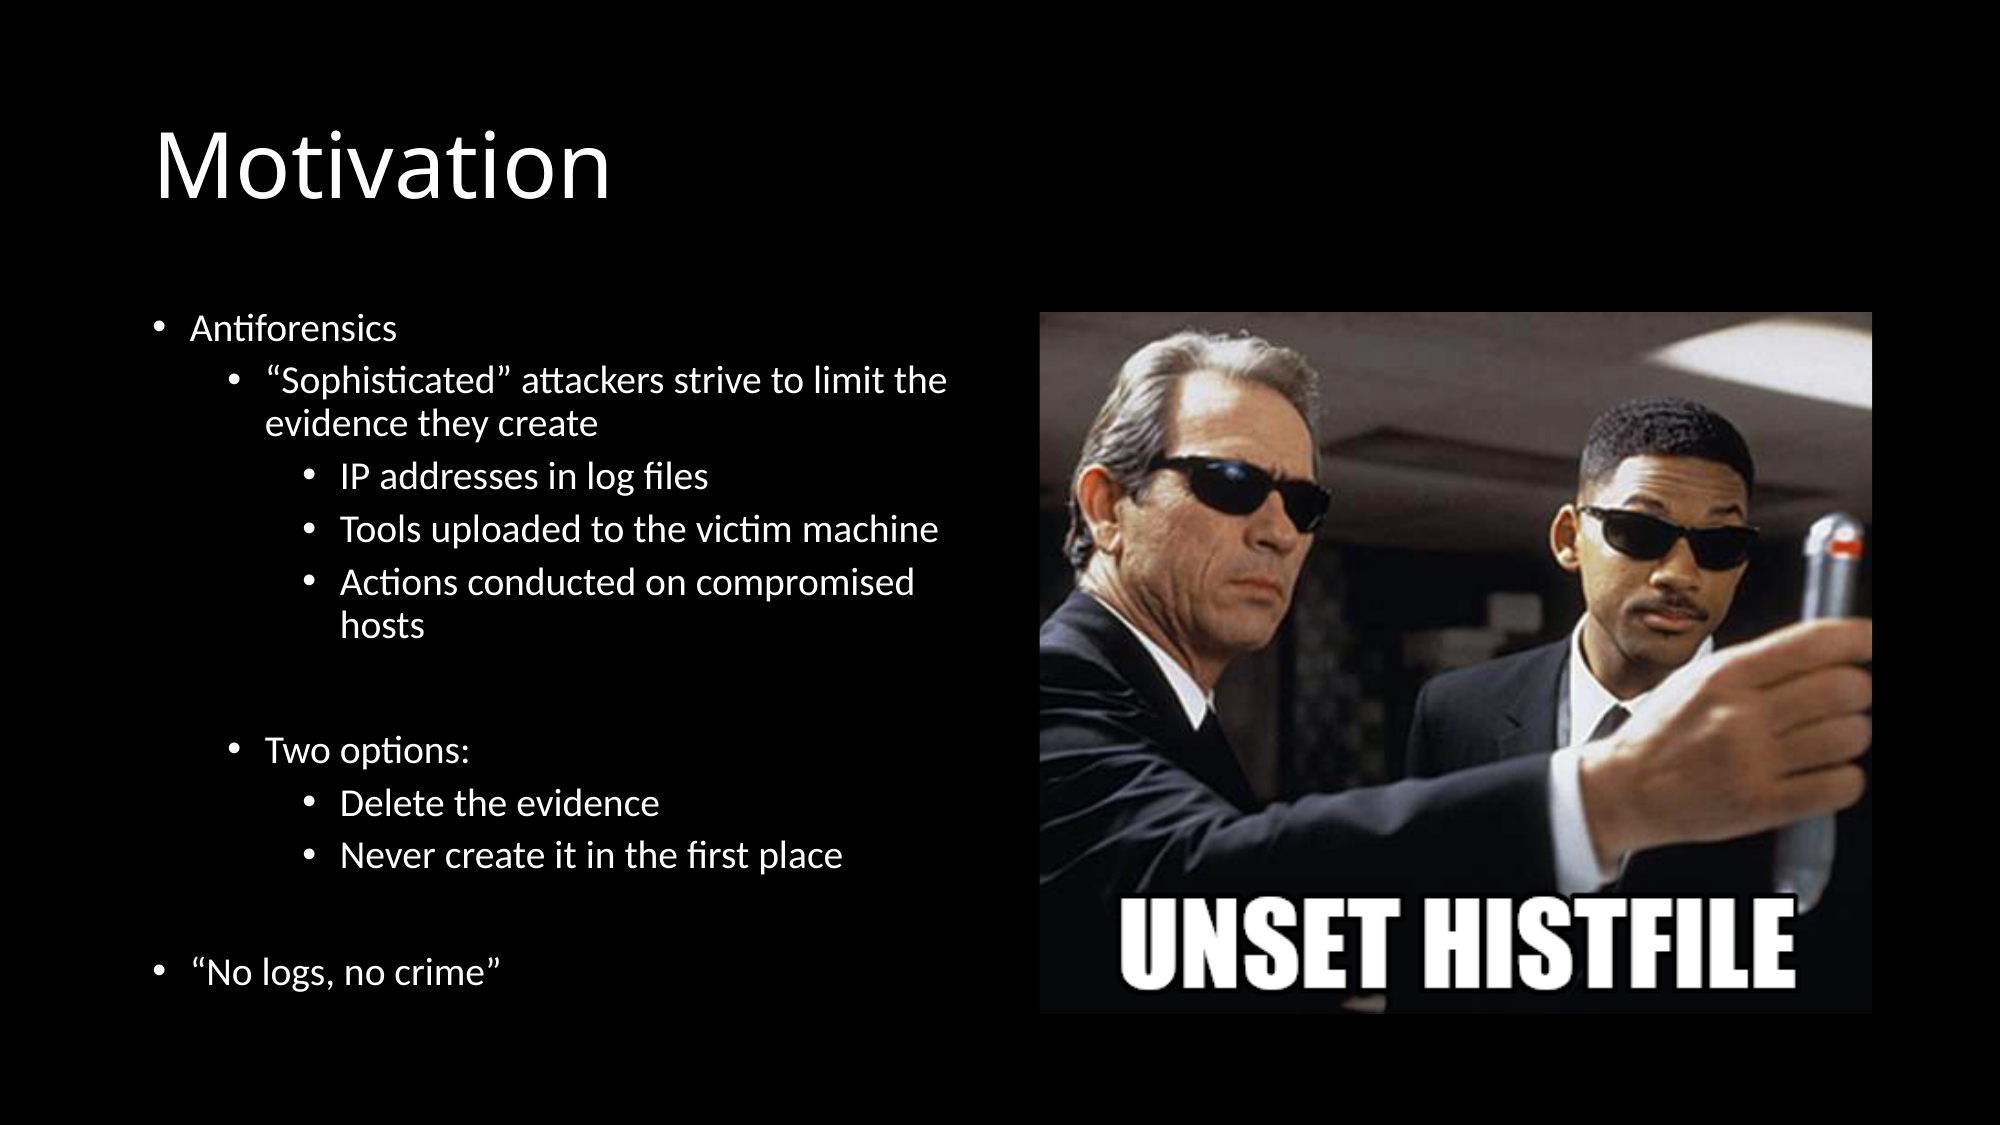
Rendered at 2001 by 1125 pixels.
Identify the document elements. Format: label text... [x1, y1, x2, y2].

list Antiforensics “Sophisticated” attackers strive to limit the evidence they create IP addresses in log files Tools uploaded to the victim machine Actions conducted on compromised hosts Two options: Delete the evidence Never create it in the first place “No logs, no crime” [137, 299, 1000, 1014]
picture [1039, 312, 1873, 1014]
title Motivation [137, 59, 1863, 278]
